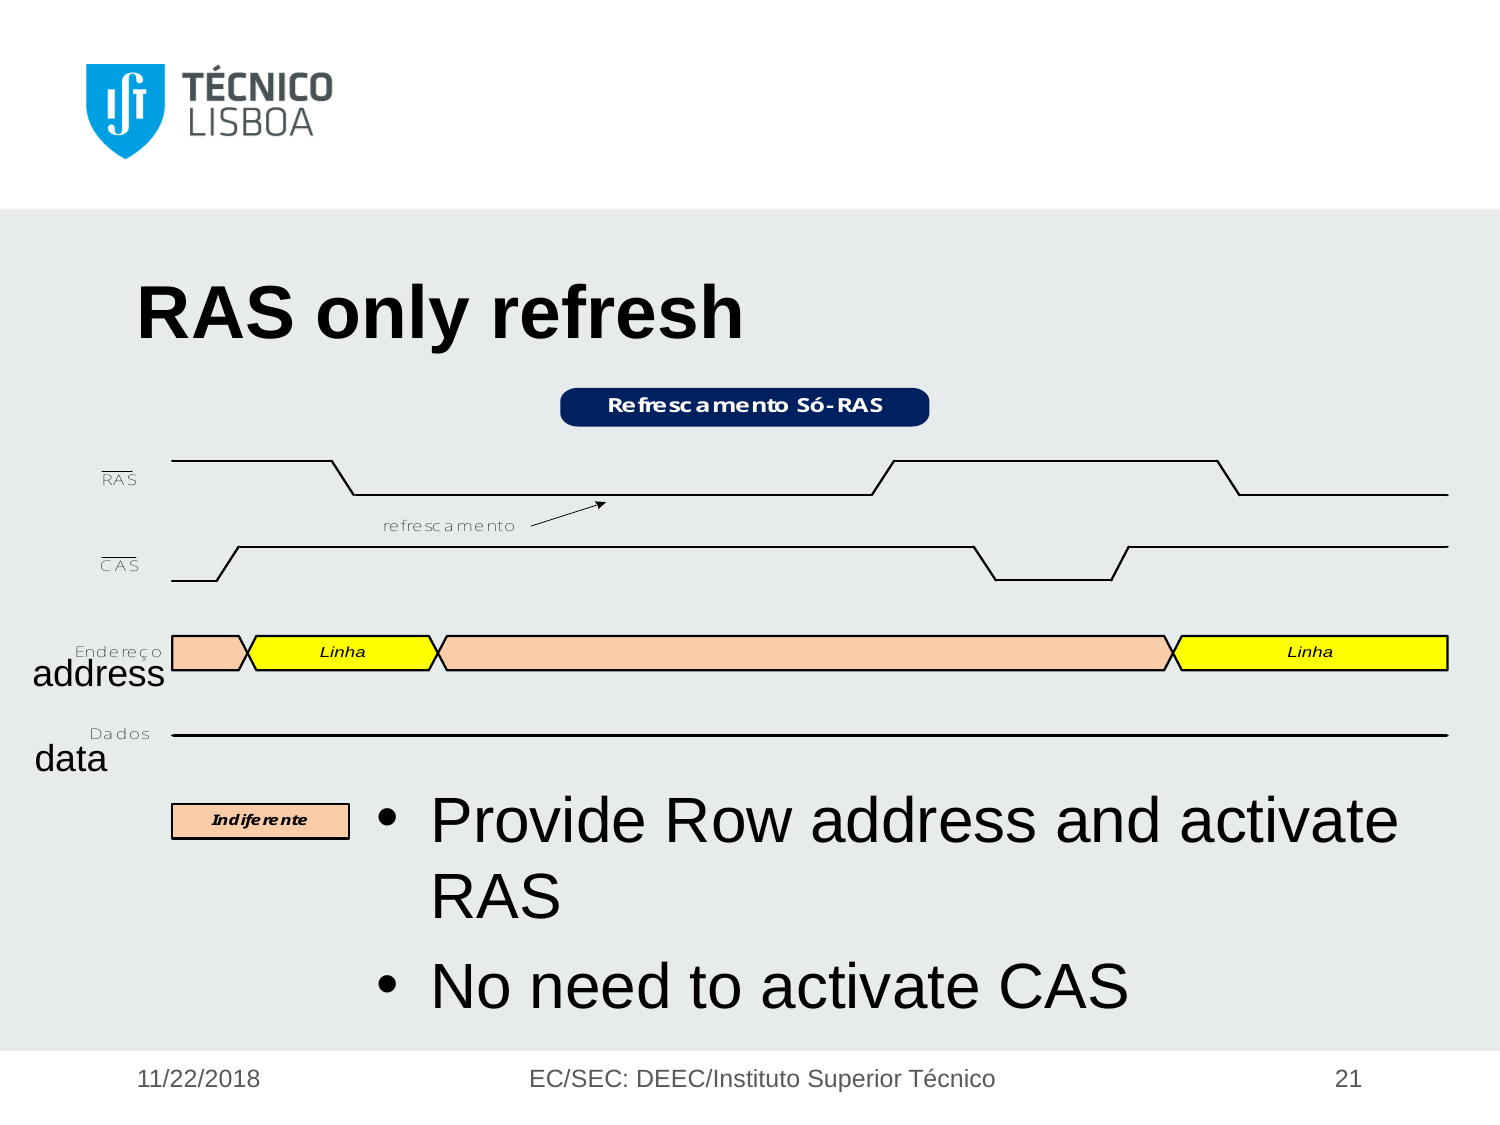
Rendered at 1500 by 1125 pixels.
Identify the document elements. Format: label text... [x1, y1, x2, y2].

footer EC/SEC: DEEC/Instituto Superior Técnico [512, 1052, 1021, 1103]
slide_number 11/22/2018 [121, 1052, 425, 1103]
picture [0, 0, 1500, 1125]
slide_number <number> [1077, 1052, 1378, 1103]
text_box Provide Row address and activate RAS No need to activate CAS [361, 770, 1471, 1032]
text_box data [19, 727, 62, 787]
text_box address [17, 641, 62, 702]
title RAS only refresh [121, 237, 1378, 379]
